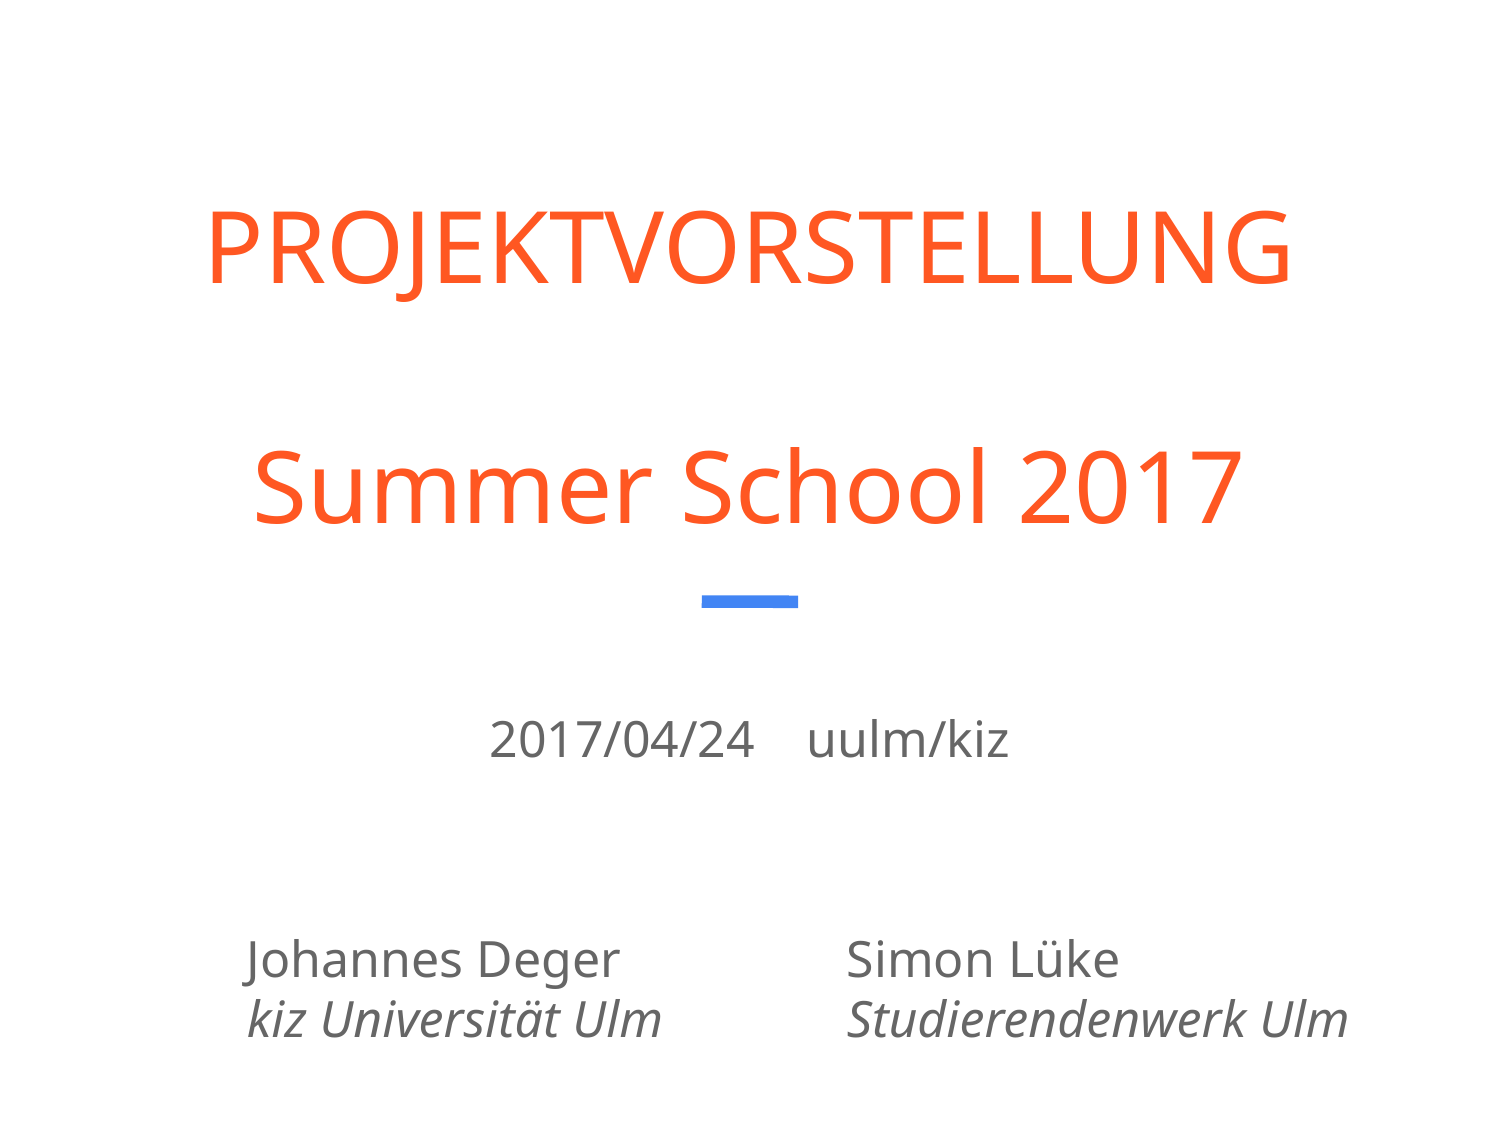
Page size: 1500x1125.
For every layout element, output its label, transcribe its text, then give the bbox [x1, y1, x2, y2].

subtitle Johannes Deger Simon Lüke kiz Universität Ulm Studierendenwerk Ulm [81, 912, 1419, 1087]
title PROJEKTVORSTELLUNG Summer School 2017 [51, 130, 1449, 559]
subtitle 2017/04/24 uulm/kiz [51, 692, 1449, 853]
